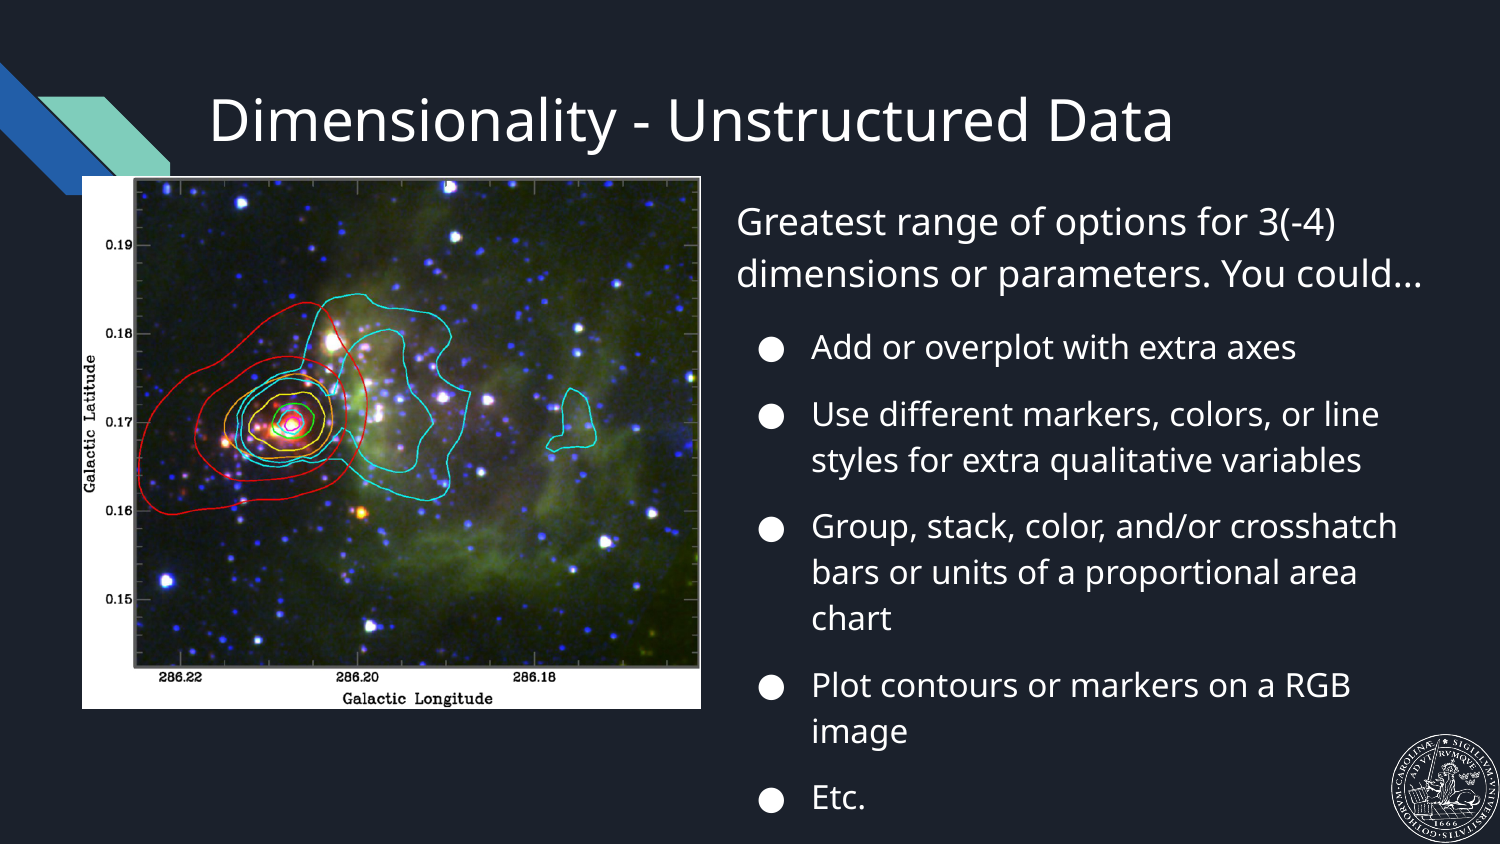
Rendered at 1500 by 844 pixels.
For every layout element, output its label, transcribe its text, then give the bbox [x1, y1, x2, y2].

picture [1382, 724, 1500, 844]
picture [82, 176, 701, 709]
list Greatest range of options for 3(-4) dimensions or parameters. You could... Add or overplot with extra axes Use different markers, colors, or line styles for extra qualitative variables Group, stack, color, and/or crosshatch bars or units of a proportional area chart Plot contours or markers on a RGB image Etc. [721, 176, 1447, 809]
title Dimensionality - Unstructured Data [193, 64, 1368, 215]
